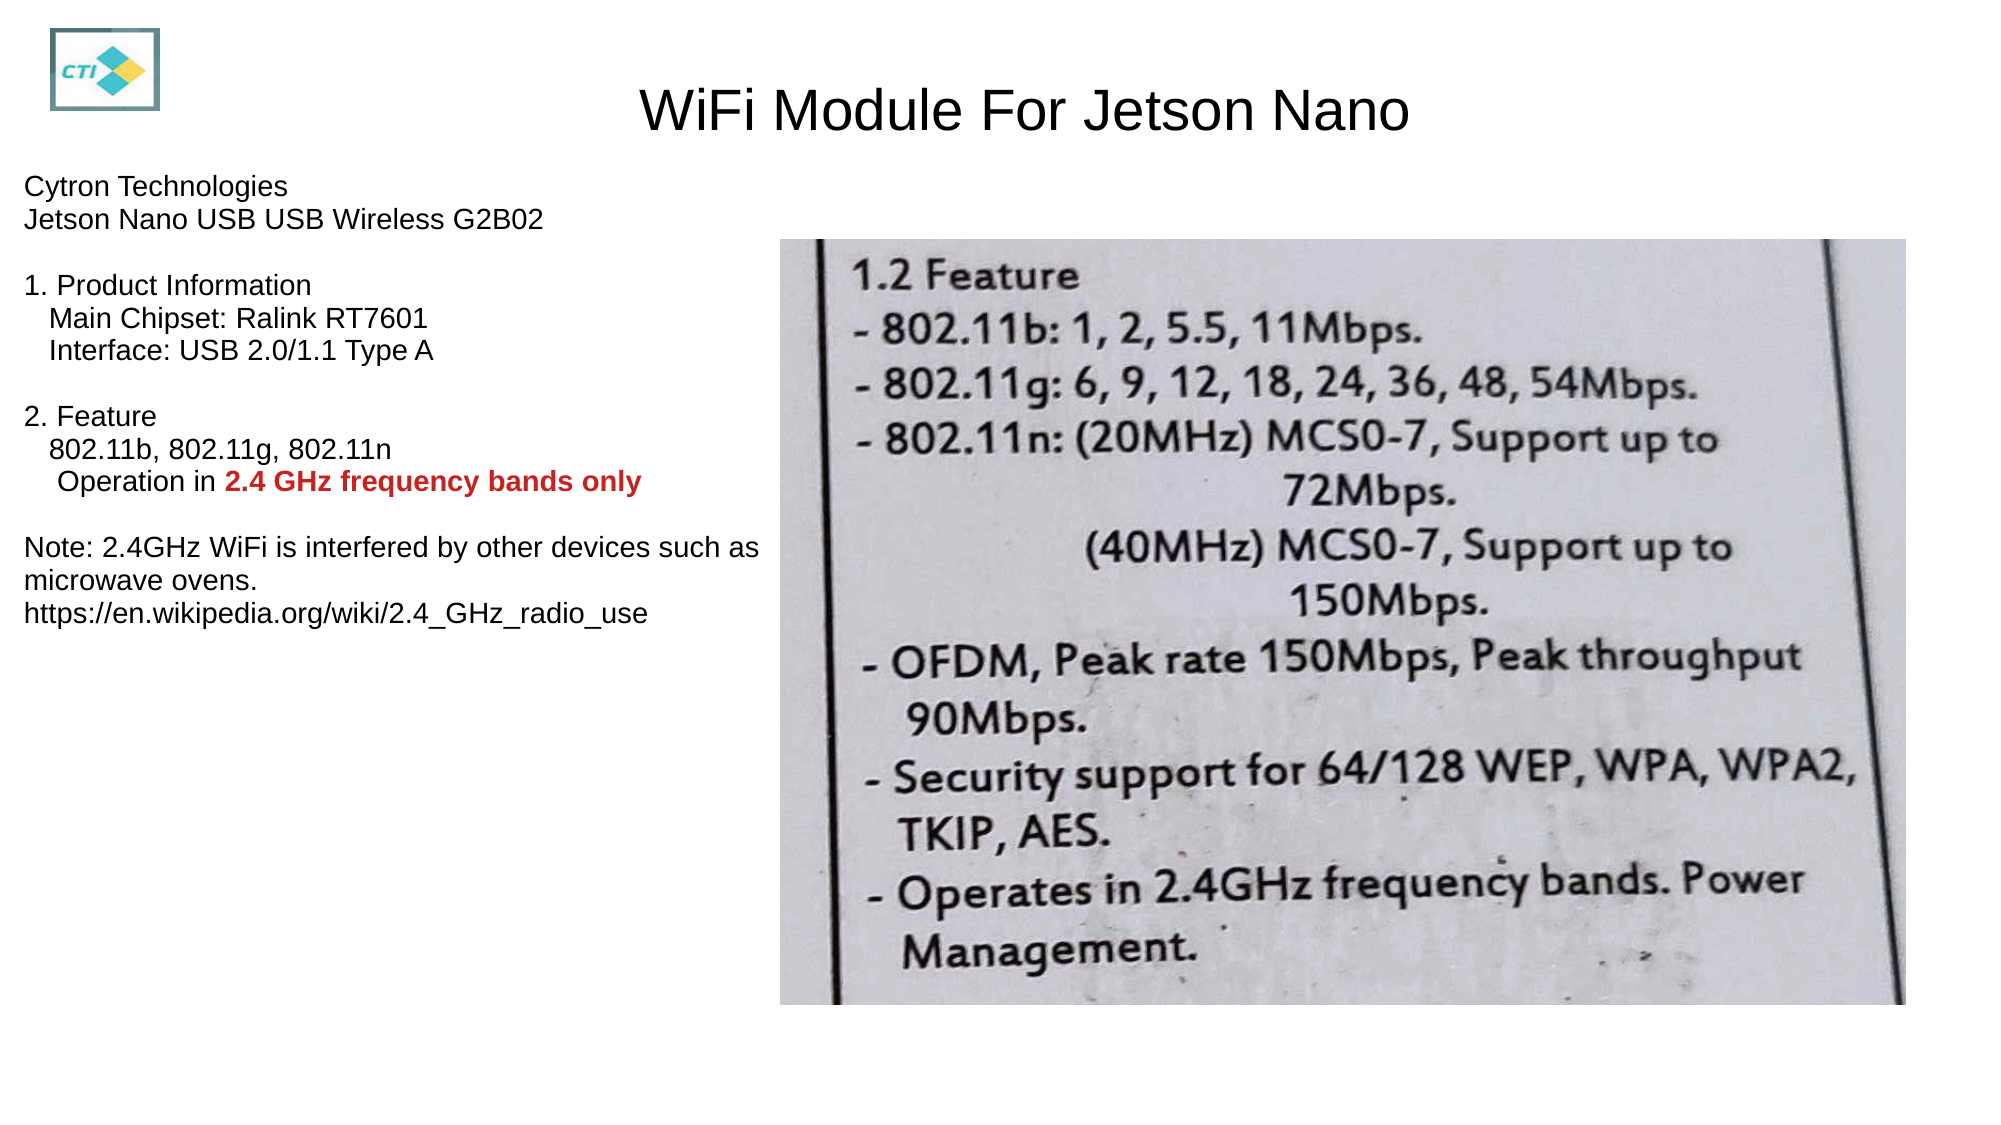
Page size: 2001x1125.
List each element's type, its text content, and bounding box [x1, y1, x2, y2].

picture [780, 239, 1906, 1006]
text_box Cytron Technologies Jetson Nano USB USB Wireless G2B02 1. Product Information Main Chipset: Ralink RT7601 Interface: USB 2.0/1.1 Type A 2. Feature 802.11b, 802.11g, 802.11n Operation in 2.4 GHz frequency bands only Note: 2.4GHz WiFi is interfered by other devices such as microwave ovens. https://en.wikipedia.org/wiki/2.4_GHz_radio_use [9, 163, 781, 976]
picture [50, 28, 160, 112]
text_box WiFi Module For Jetson Nano [128, 44, 1924, 165]
